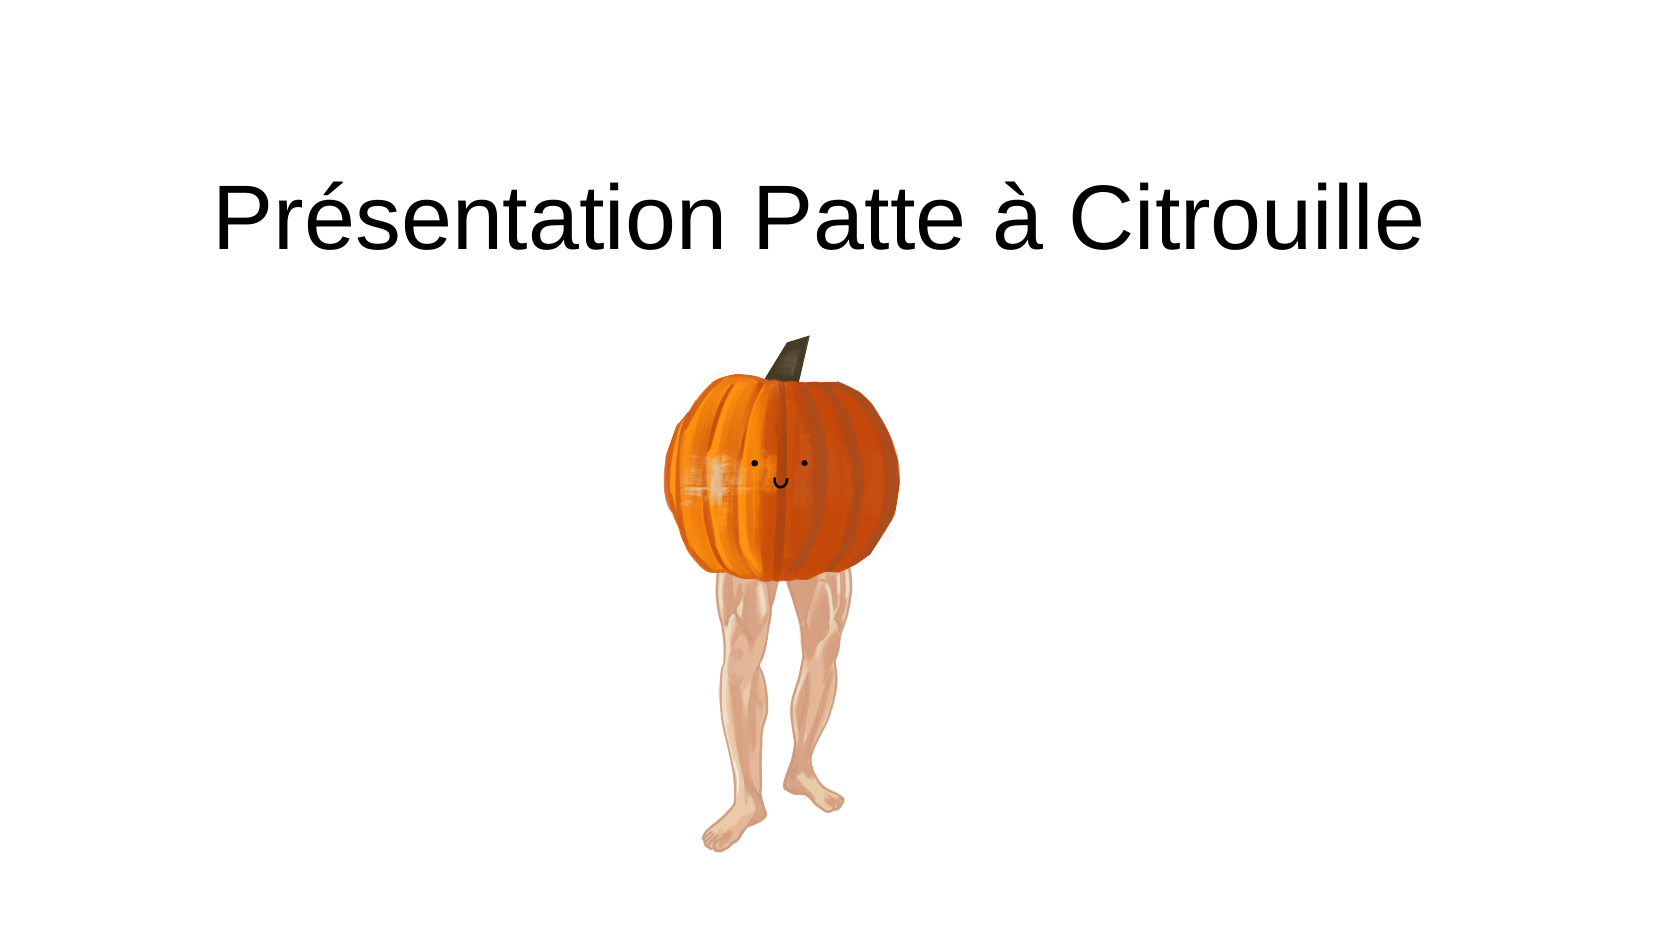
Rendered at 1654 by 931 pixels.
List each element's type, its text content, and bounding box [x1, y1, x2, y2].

title Présentation Patte à Citrouille [88, 140, 1577, 296]
picture [561, 295, 1014, 857]
